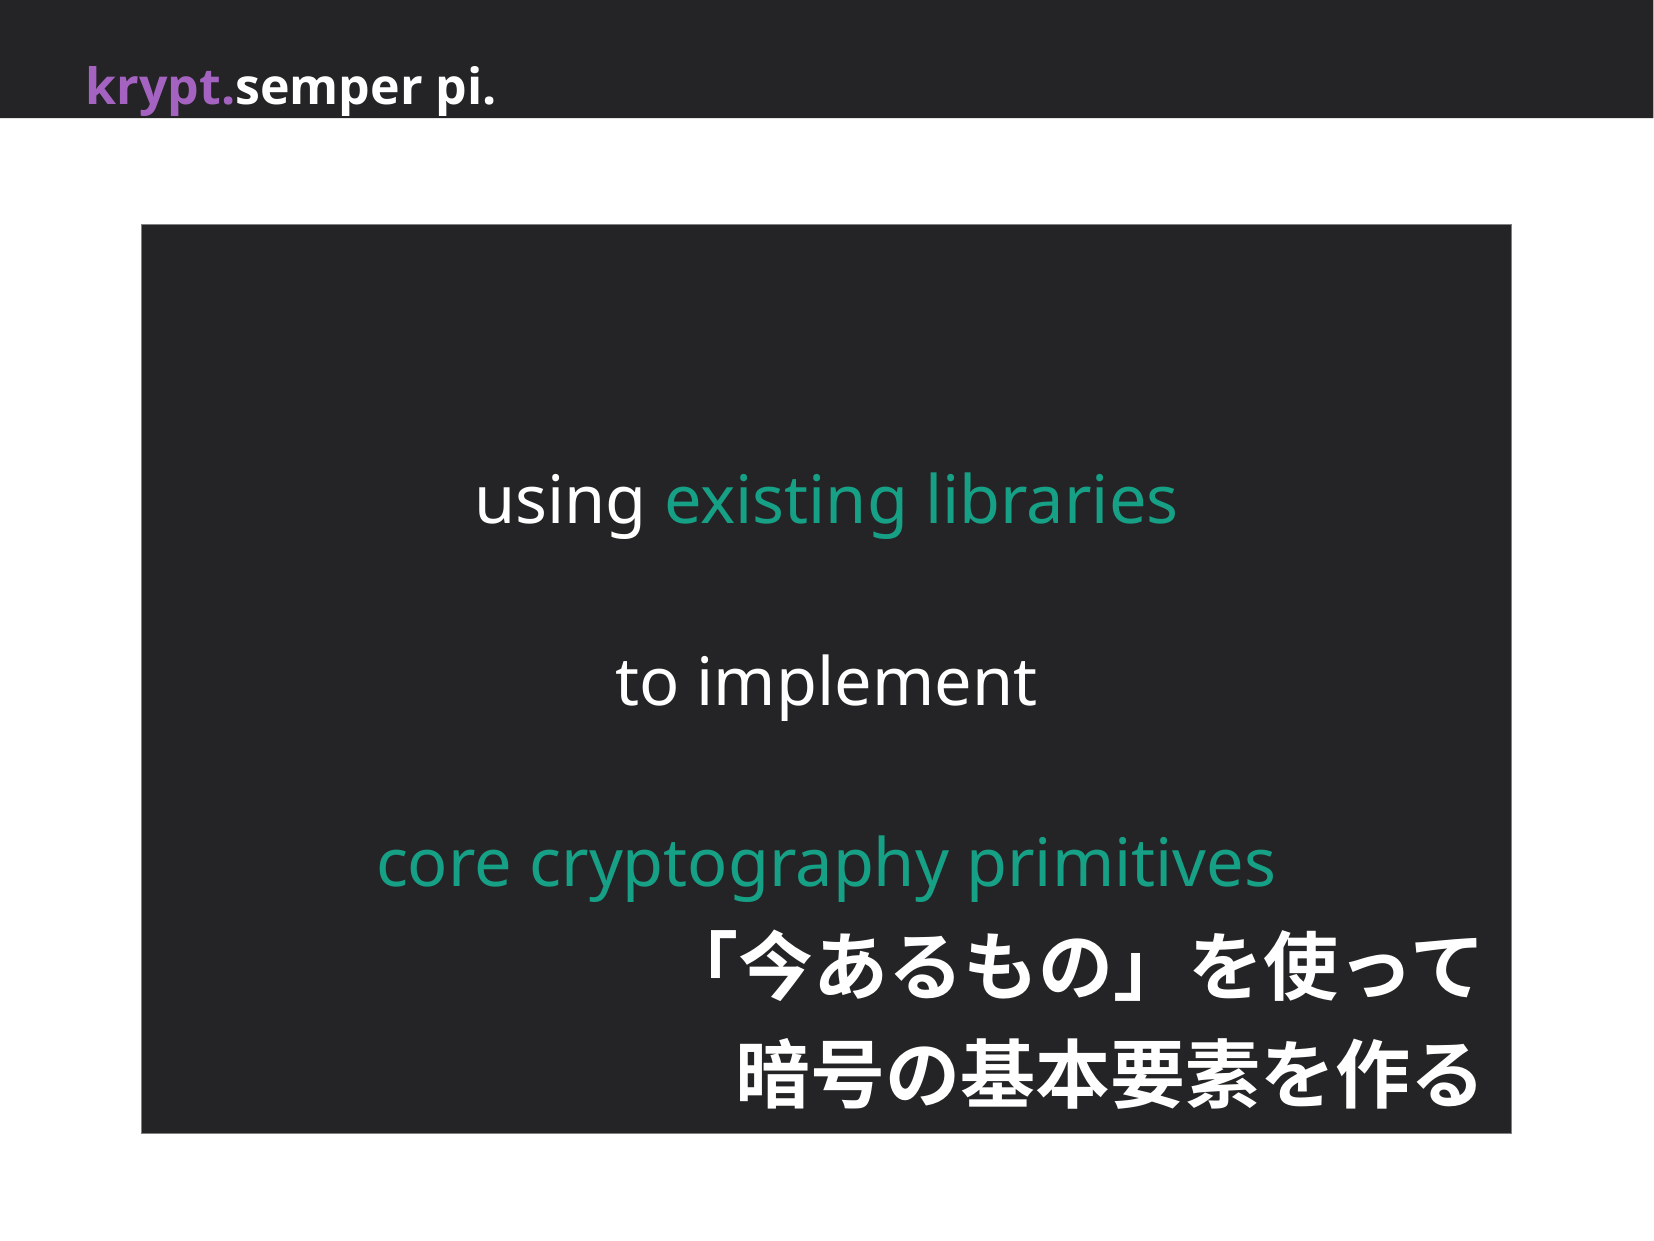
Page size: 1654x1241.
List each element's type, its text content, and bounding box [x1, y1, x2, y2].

text_box using existing libraries to implement core cryptography primitives [141, 224, 1512, 1134]
text_box 「今あるもの」を使って 暗号の基本要素を作る [153, 909, 1501, 1123]
text_box [0, 0, 1654, 119]
text_box krypt.semper pi. [70, 43, 544, 119]
